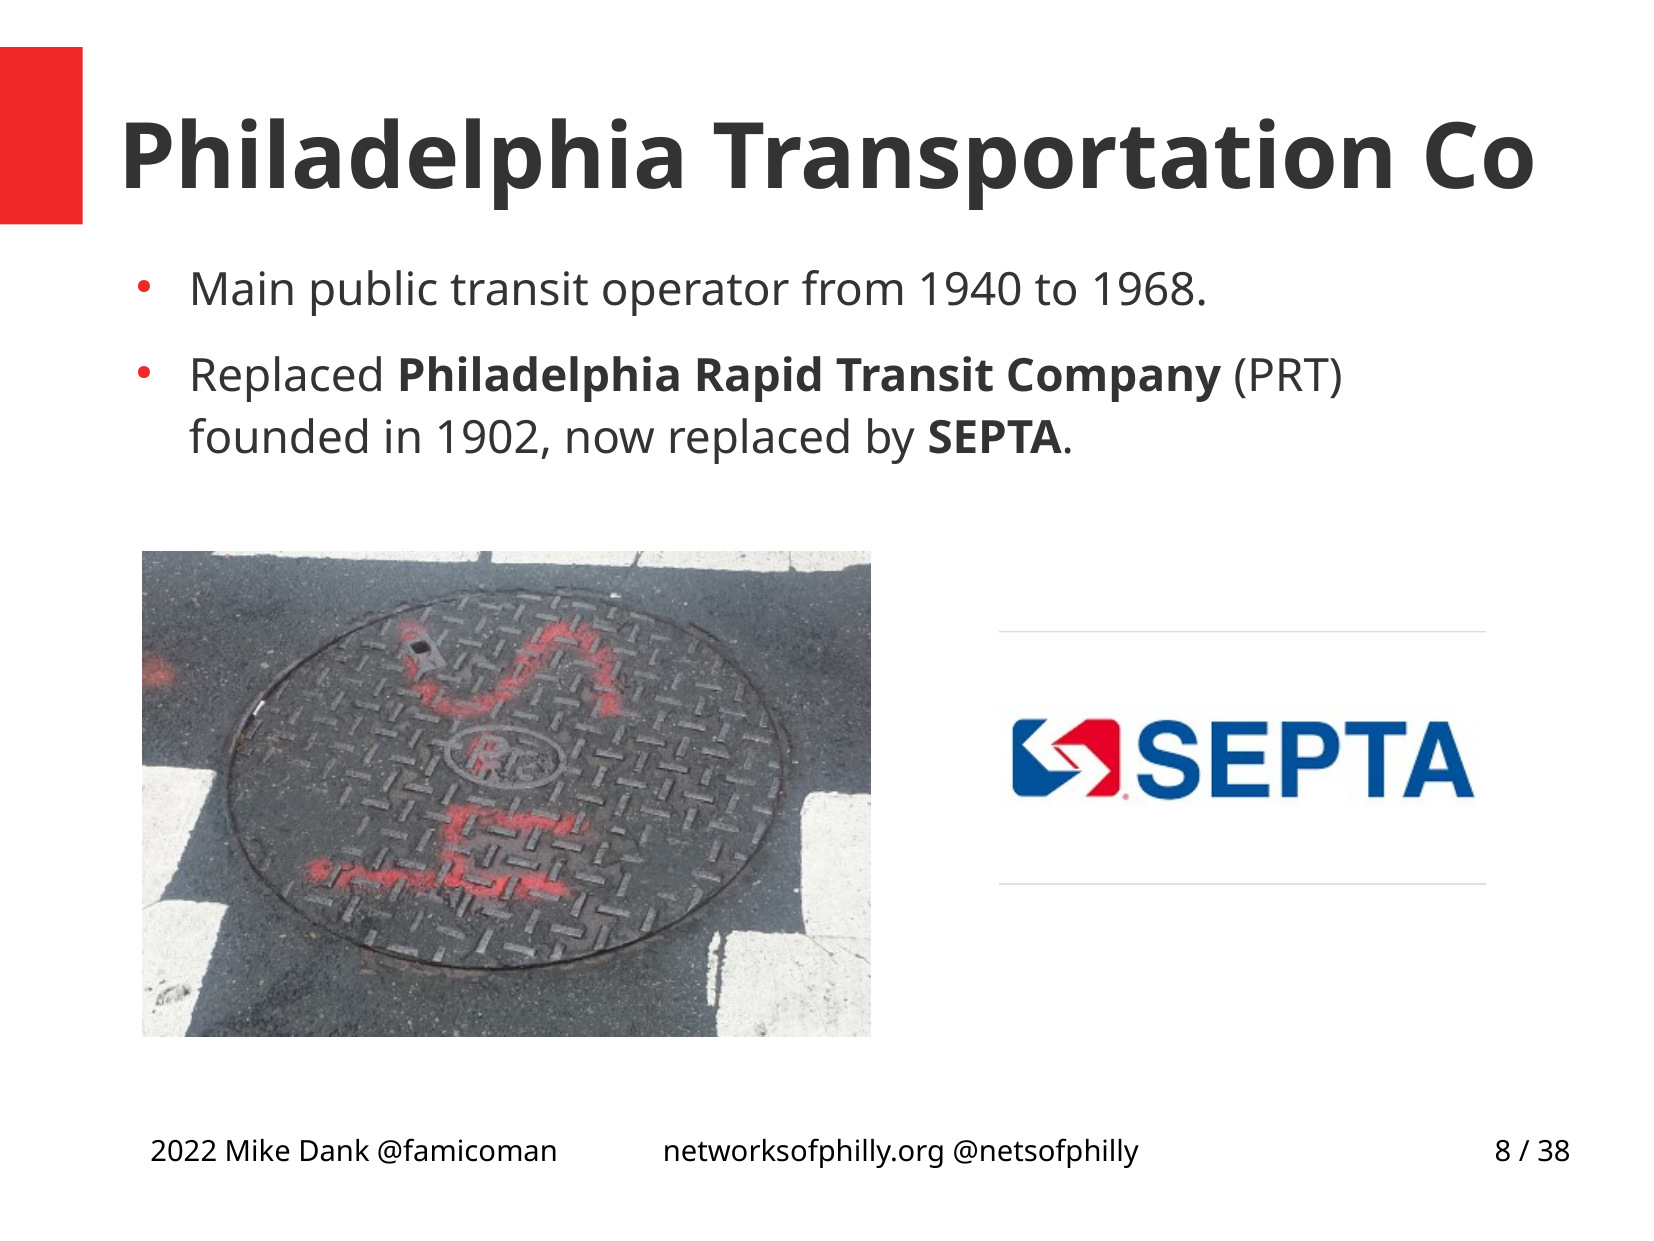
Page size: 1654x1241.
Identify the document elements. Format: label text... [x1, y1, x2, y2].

picture [142, 551, 871, 1037]
title Philadelphia Transportation Co [118, 49, 1571, 257]
picture [999, 631, 1486, 886]
list Main public transit operator from 1940 to 1968. Replaced Philadelphia Rapid Transit Company (PRT) founded in 1902, now replaced by SEPTA. [118, 256, 1536, 976]
